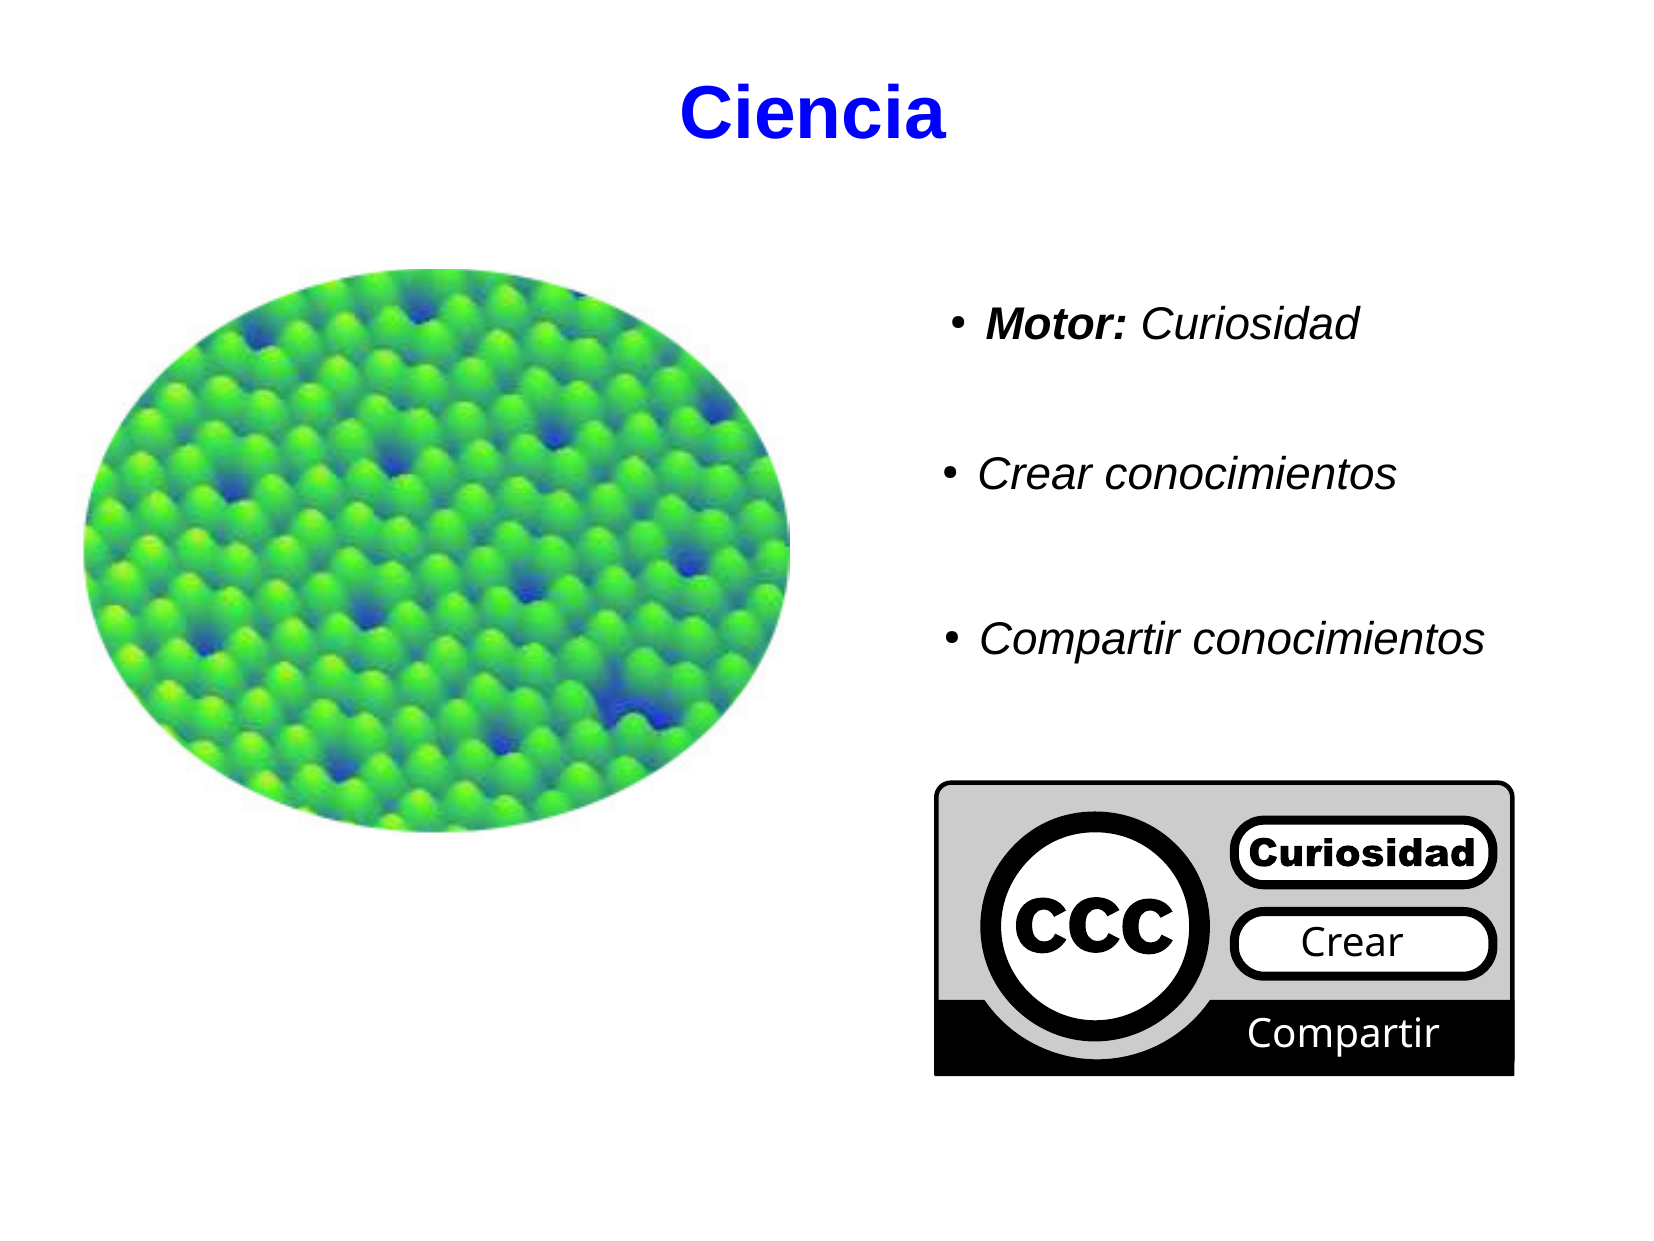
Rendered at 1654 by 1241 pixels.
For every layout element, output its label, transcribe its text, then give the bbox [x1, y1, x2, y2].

text_box Compartir conocimientos [915, 587, 1516, 691]
text_box Crear conocimientos [930, 422, 1411, 526]
picture [75, 269, 790, 841]
picture [933, 780, 1516, 1077]
text_box Ciencia [64, 60, 1561, 166]
text_box Motor: Curiosidad [915, 272, 1396, 376]
